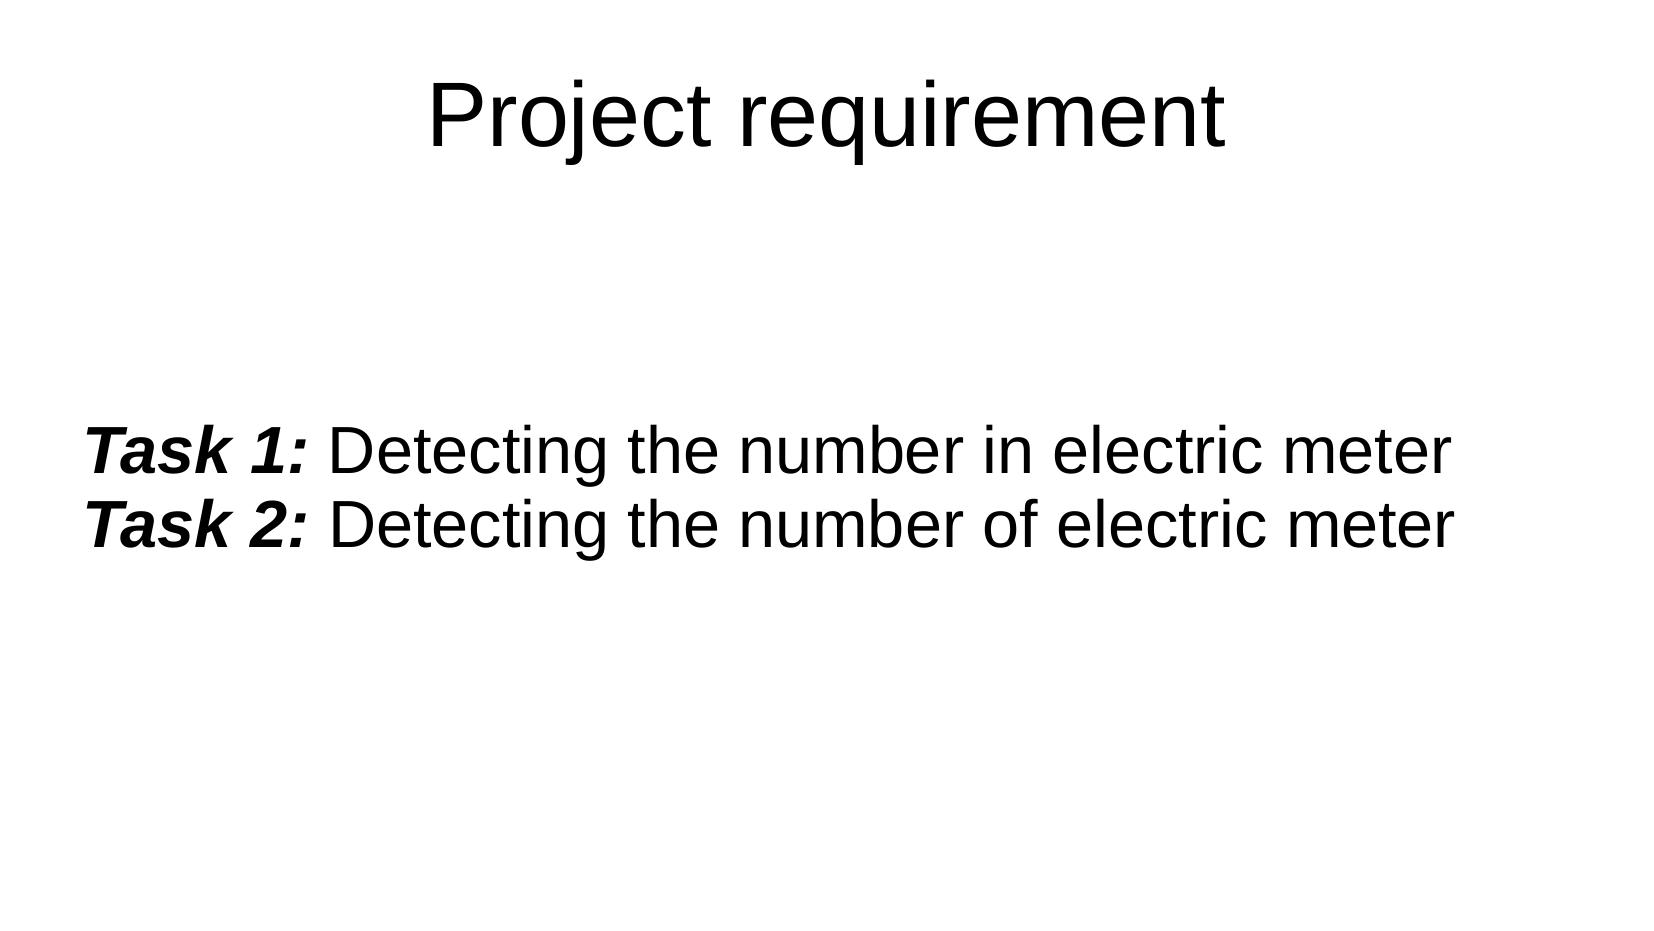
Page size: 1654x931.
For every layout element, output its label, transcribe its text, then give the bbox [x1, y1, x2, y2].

subtitle Task 1: Detecting the number in electric meter Task 2: Detecting the number of electric meter [82, 217, 1571, 758]
title Project requirement [82, 37, 1571, 193]
